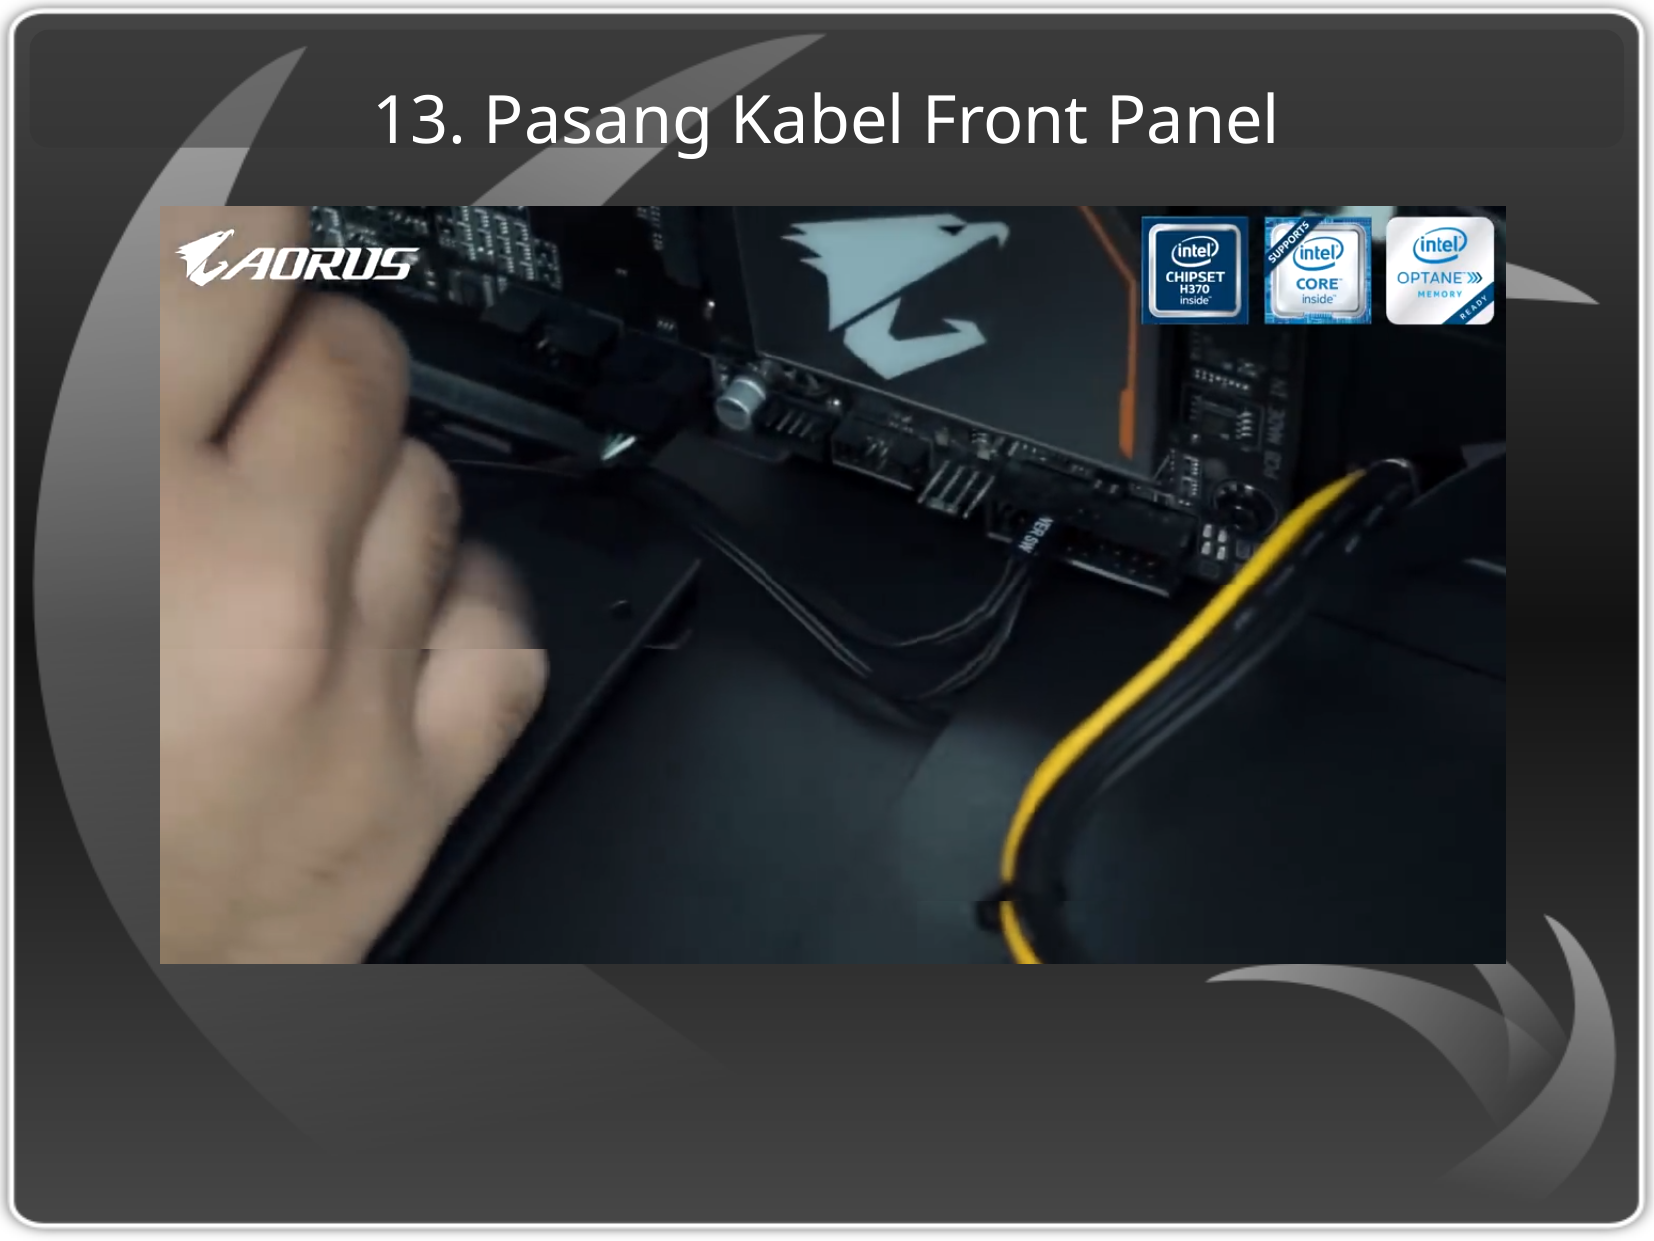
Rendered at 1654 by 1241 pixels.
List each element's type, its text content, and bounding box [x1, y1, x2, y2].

text_box 13. Pasang Kabel Front Panel [29, 29, 1625, 207]
picture [0, 0, 1654, 1241]
